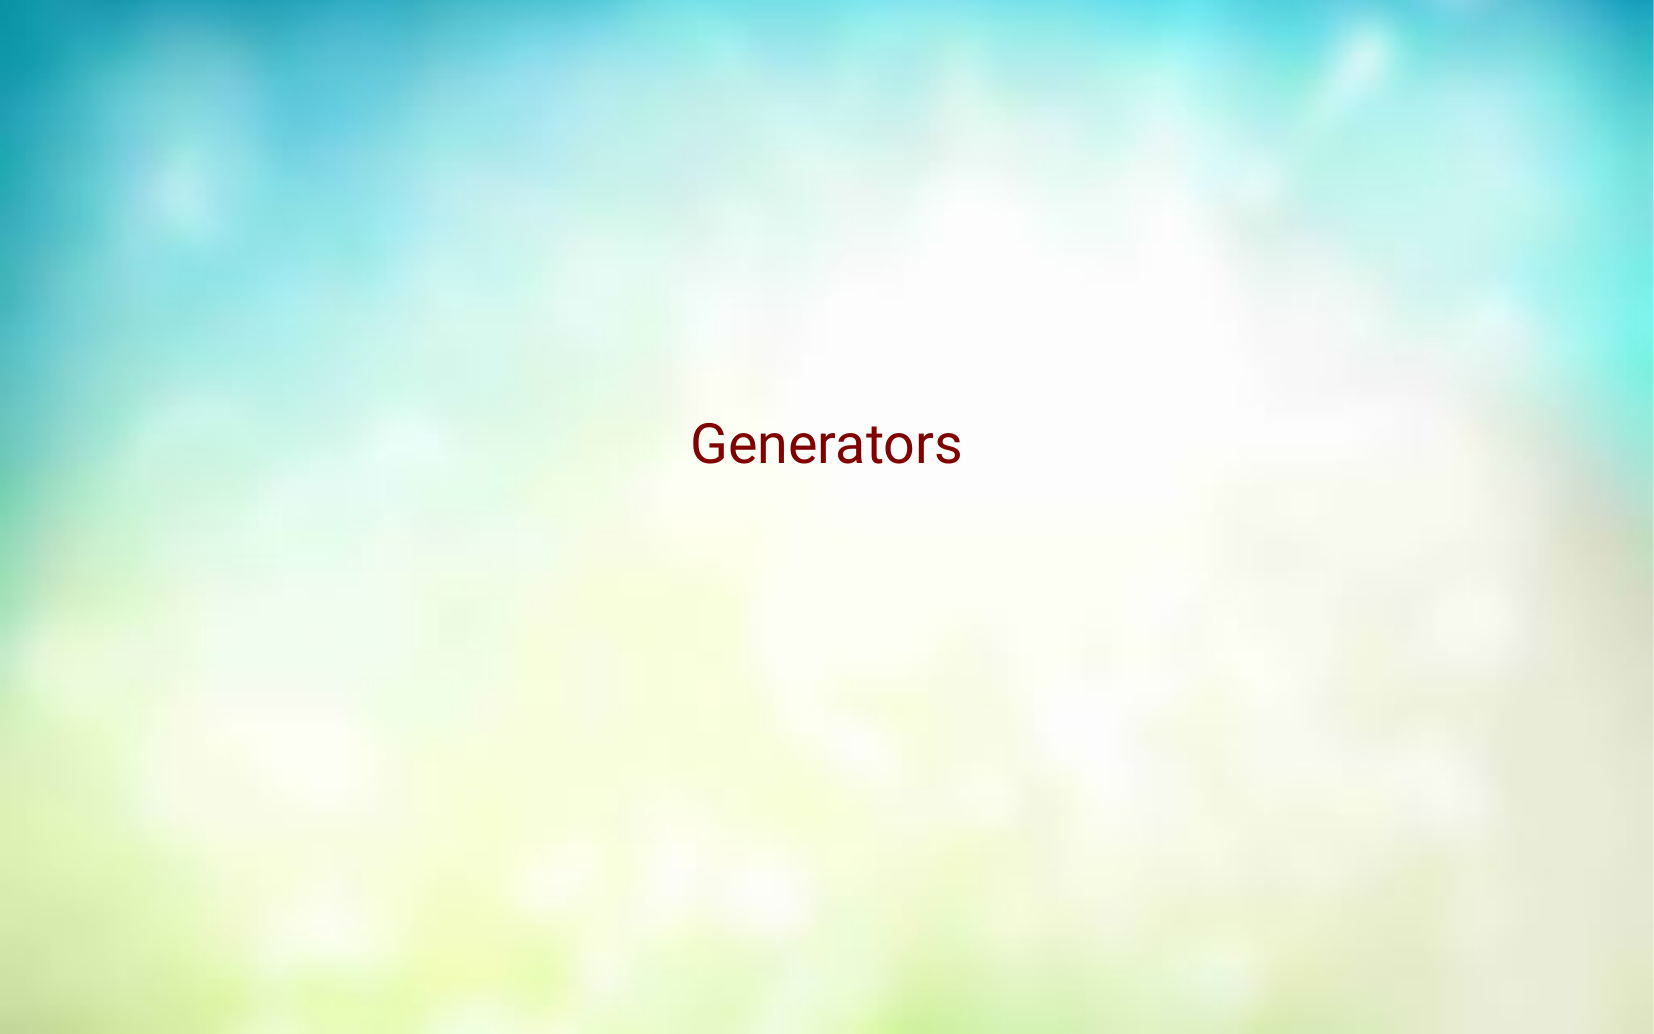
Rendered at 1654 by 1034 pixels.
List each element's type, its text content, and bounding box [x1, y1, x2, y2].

subtitle Generators [82, 41, 1571, 842]
picture [0, 0, 1654, 1034]
